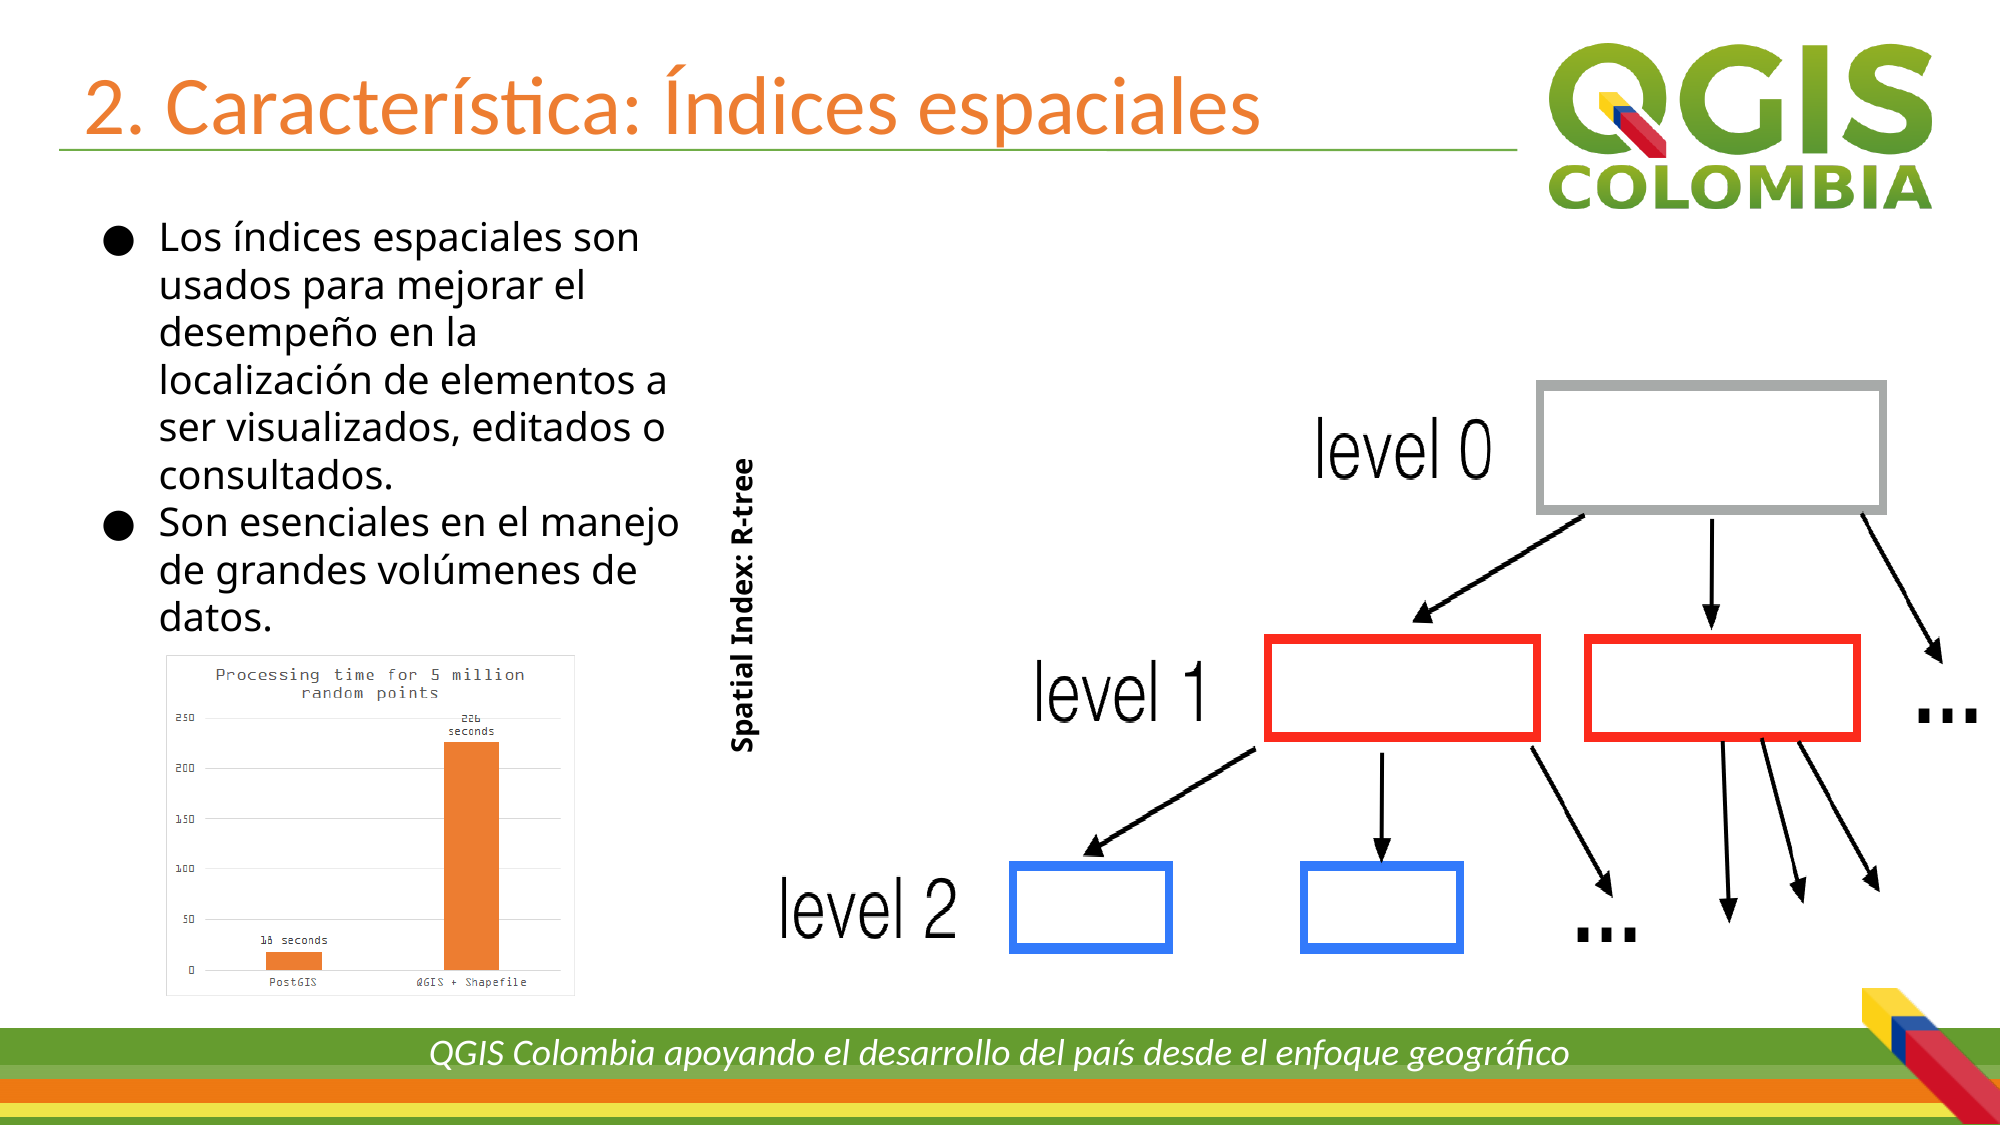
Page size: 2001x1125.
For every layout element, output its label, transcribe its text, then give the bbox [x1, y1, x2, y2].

text_box Spatial Index: R-tree [708, 406, 763, 769]
text_box Los índices espaciales son usados para mejorar el desempeño en la localización de elementos a ser visualizados, editados o consultados. Son esenciales en el manejo de grandes volúmenes de datos. [68, 197, 708, 577]
picture [166, 655, 575, 996]
picture [1549, 43, 1932, 209]
text_box 2. Característica: Índices espaciales [68, 43, 1519, 160]
picture [767, 354, 1983, 954]
picture [0, 988, 2000, 1125]
